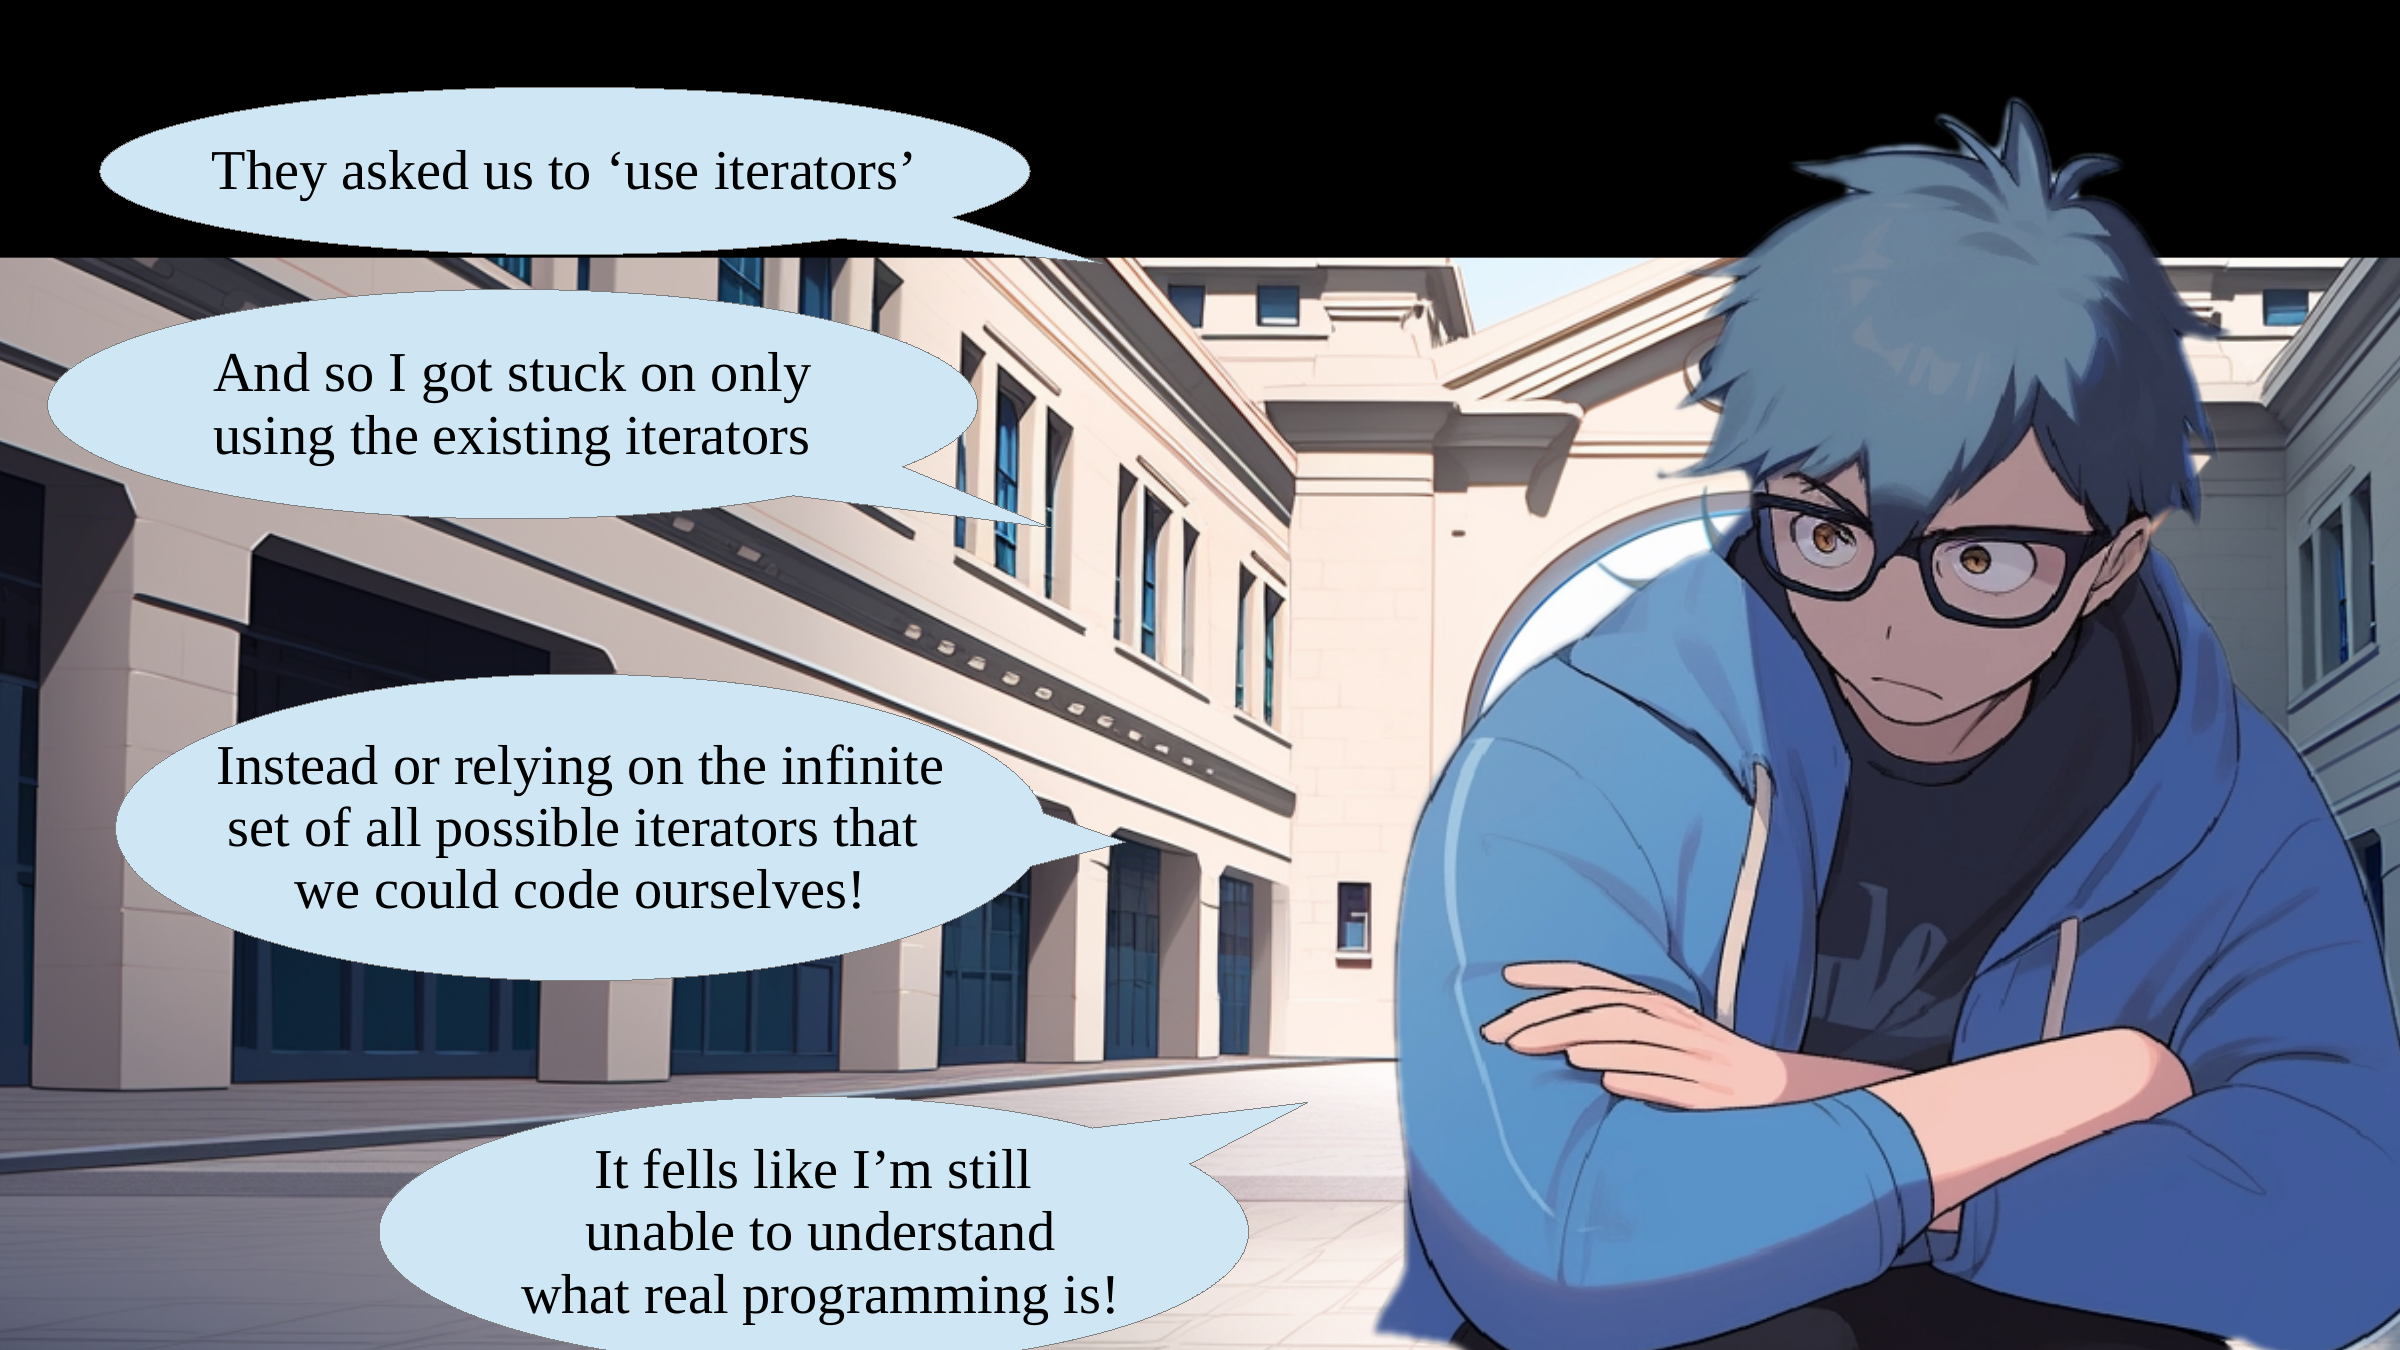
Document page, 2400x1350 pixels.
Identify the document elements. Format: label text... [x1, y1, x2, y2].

text_box [955, 198, 1006, 233]
picture [0, 55, 2400, 1350]
text_box Instead or relying on the infinite set of all possible iterators that we could code ourselves! [115, 674, 1126, 981]
text_box It fells like I’m still unable to understand what real programming is! [379, 1096, 1308, 1350]
text_box And so I got stuck on only using the existing iterators [47, 289, 1051, 528]
text_box They asked us to ‘use iterators’ [99, 87, 1103, 264]
text_box [0, 0, 2400, 258]
